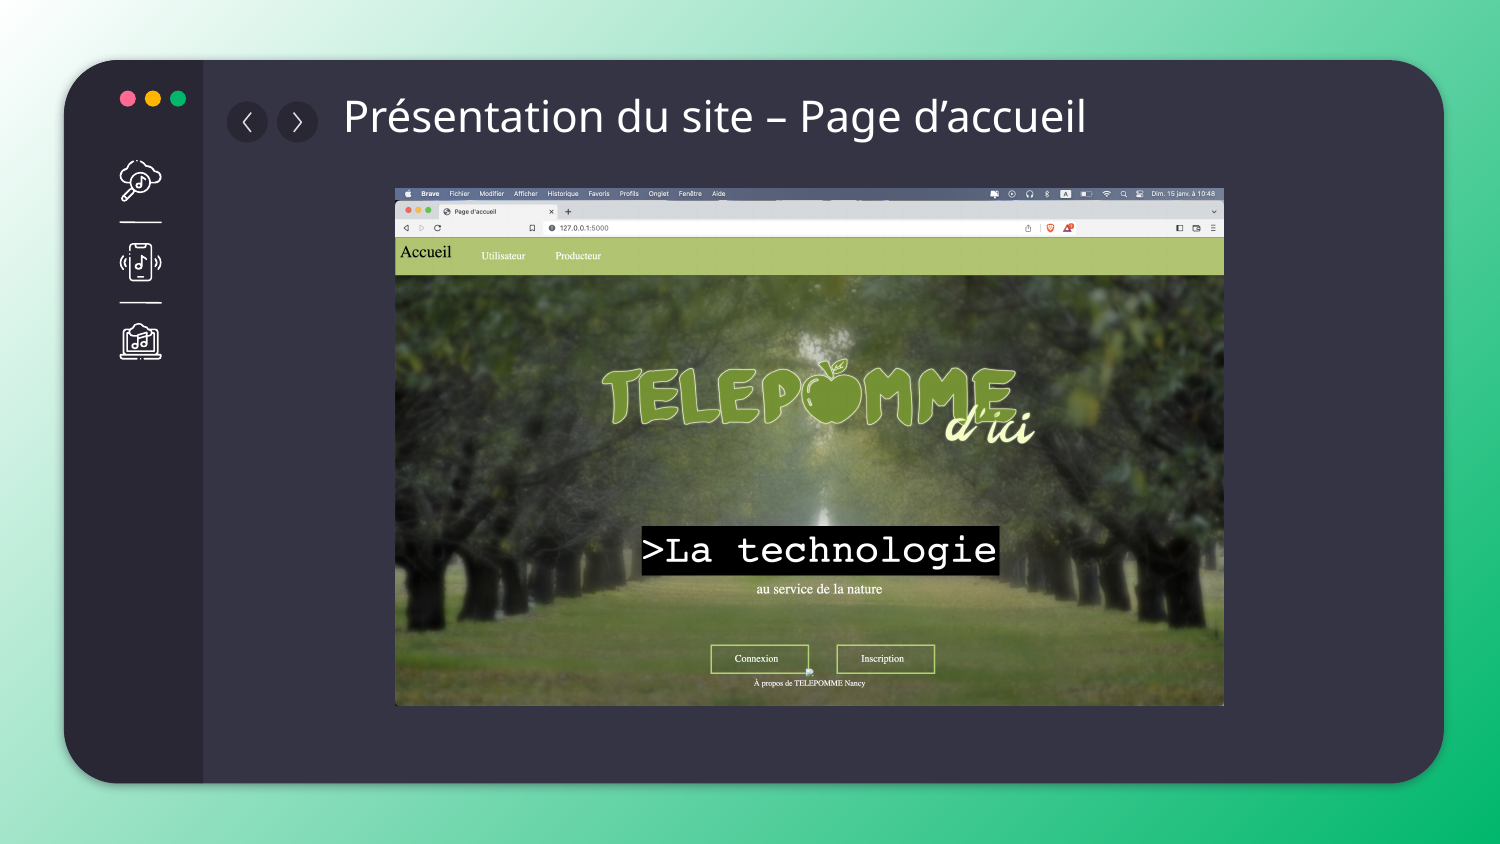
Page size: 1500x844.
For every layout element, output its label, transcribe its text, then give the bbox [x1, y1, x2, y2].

text_box [119, 160, 162, 202]
text_box [226, 101, 268, 143]
picture [395, 188, 1224, 706]
text_box [134, 254, 148, 270]
text_box [276, 101, 318, 143]
text_box [119, 255, 127, 271]
text_box [154, 255, 162, 271]
text_box [169, 90, 187, 107]
text_box [129, 243, 153, 282]
title Présentation du site – Page d’accueil [327, 88, 1382, 190]
text_box [119, 90, 136, 107]
text_box [119, 322, 162, 360]
text_box [144, 90, 161, 107]
